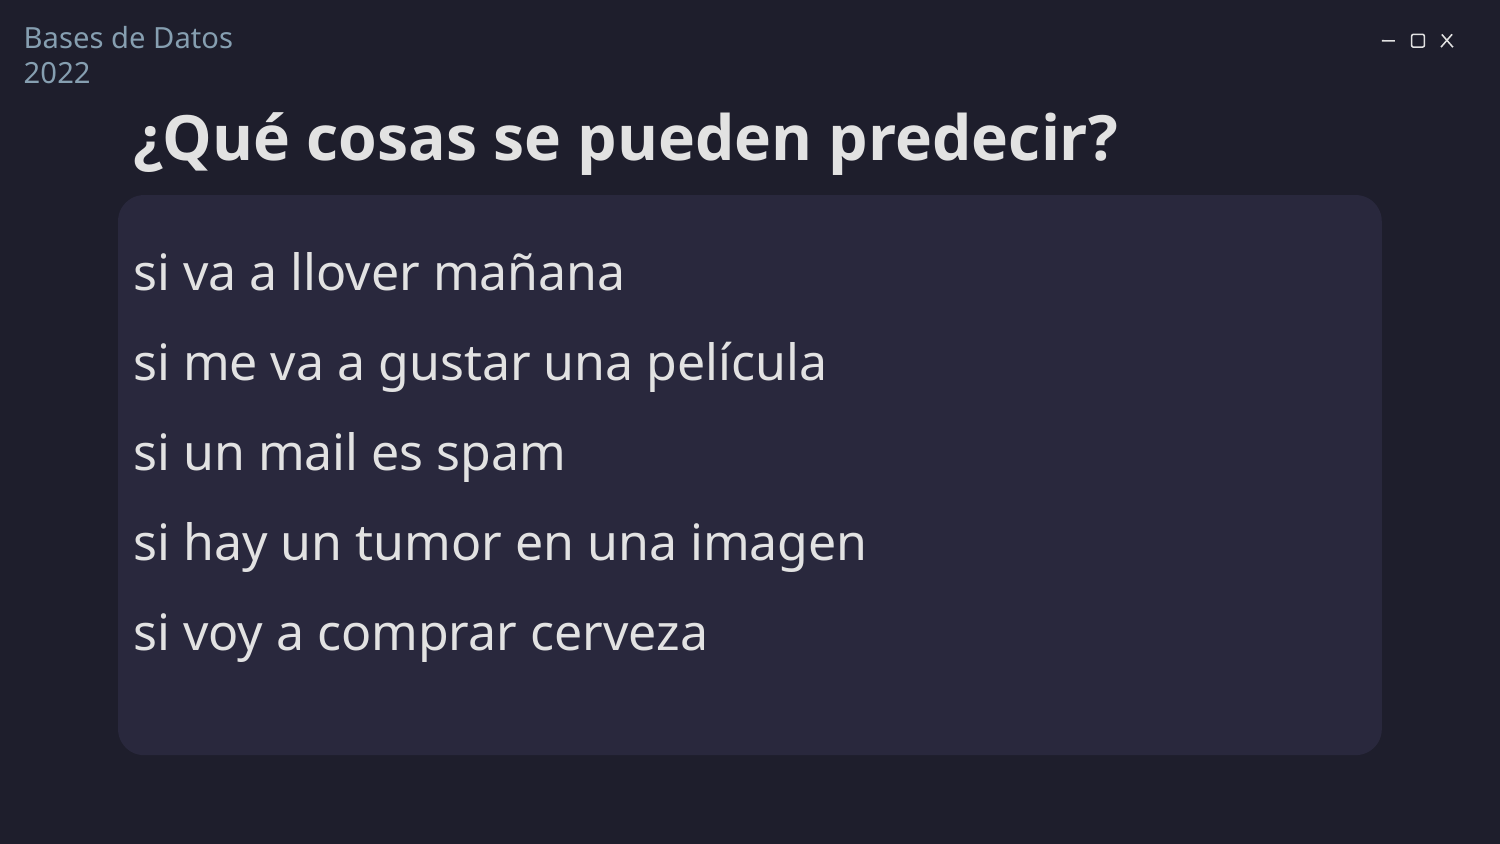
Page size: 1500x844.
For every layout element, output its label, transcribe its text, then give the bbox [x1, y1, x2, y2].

title ¿Qué cosas se pueden predecir? [118, 88, 1382, 183]
list si va a llover mañana si me va a gustar una película si un mail es spam si hay un tumor en una imagen si voy a comprar cerveza [118, 195, 1382, 750]
